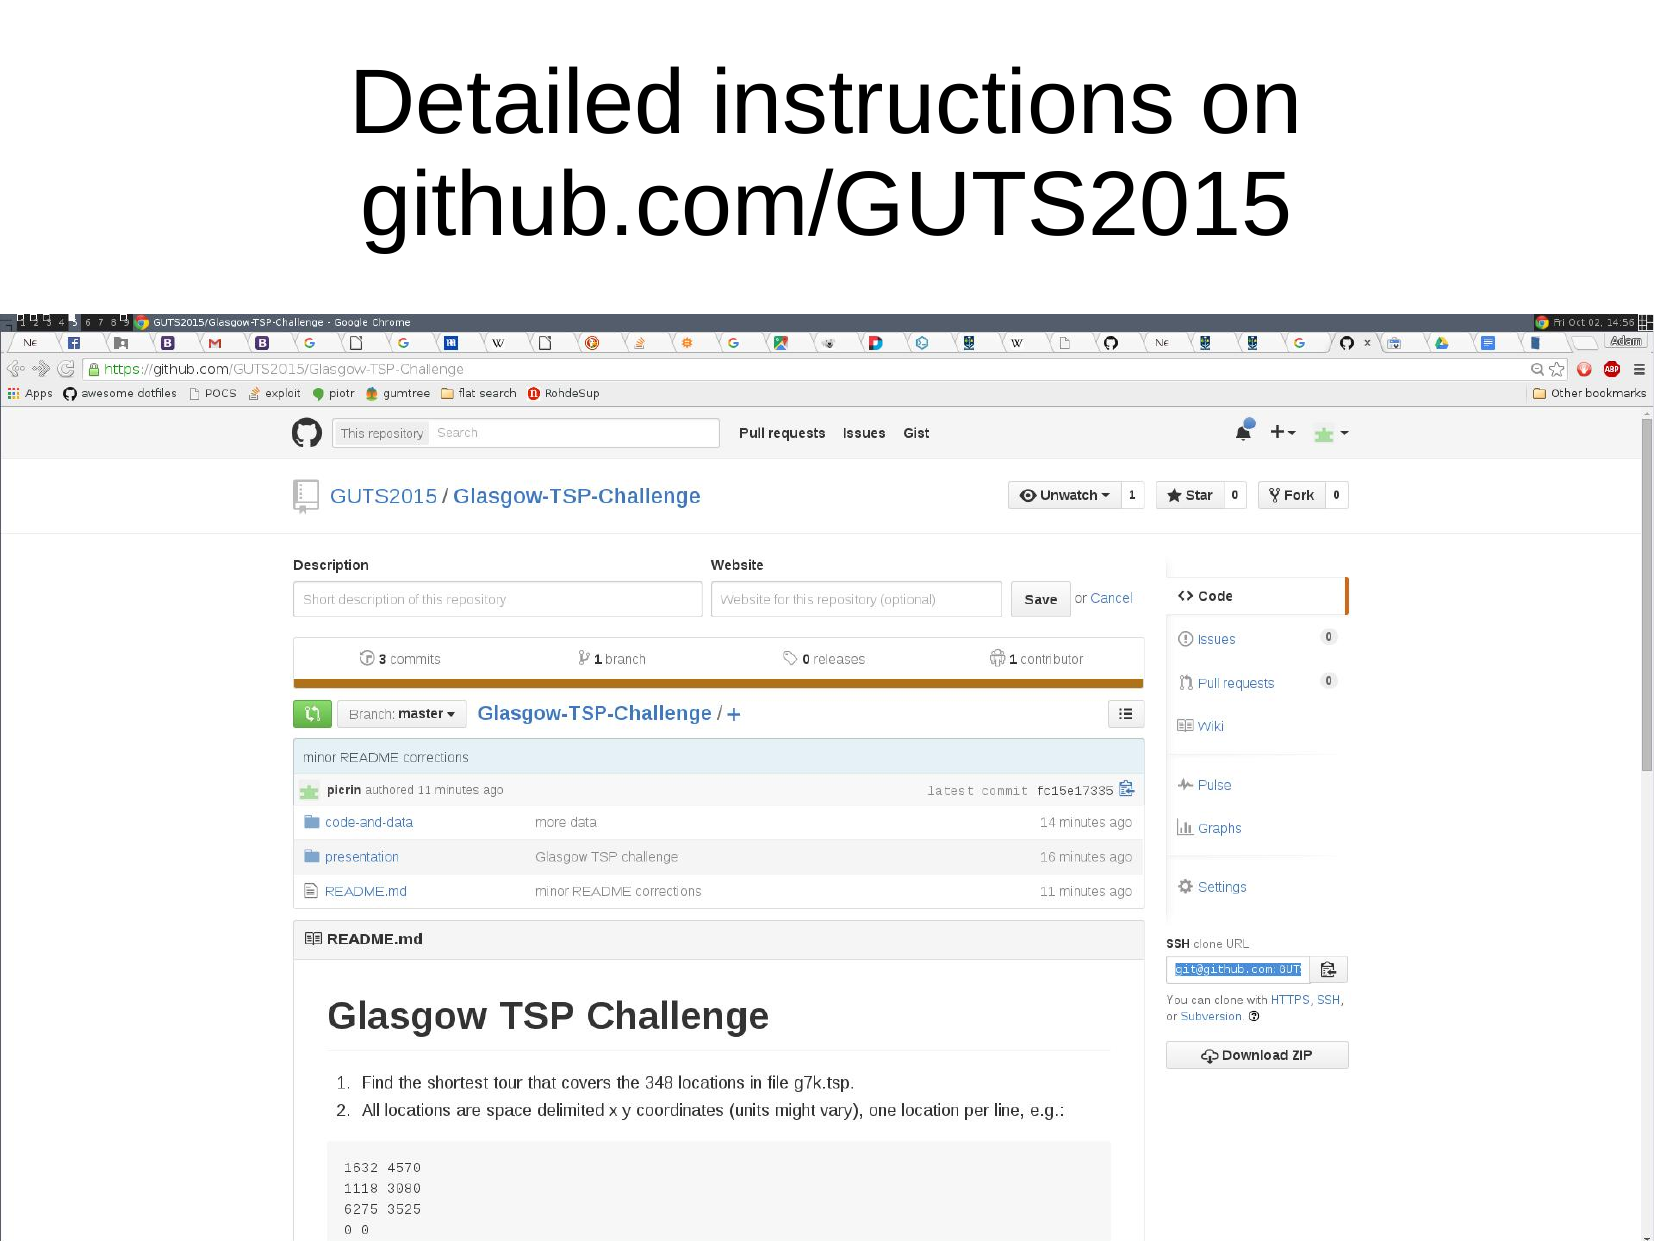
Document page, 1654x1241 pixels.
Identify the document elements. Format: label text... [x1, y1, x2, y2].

picture [0, 314, 1654, 1241]
title Detailed instructions on github.com/GUTS2015 [82, 49, 1571, 257]
